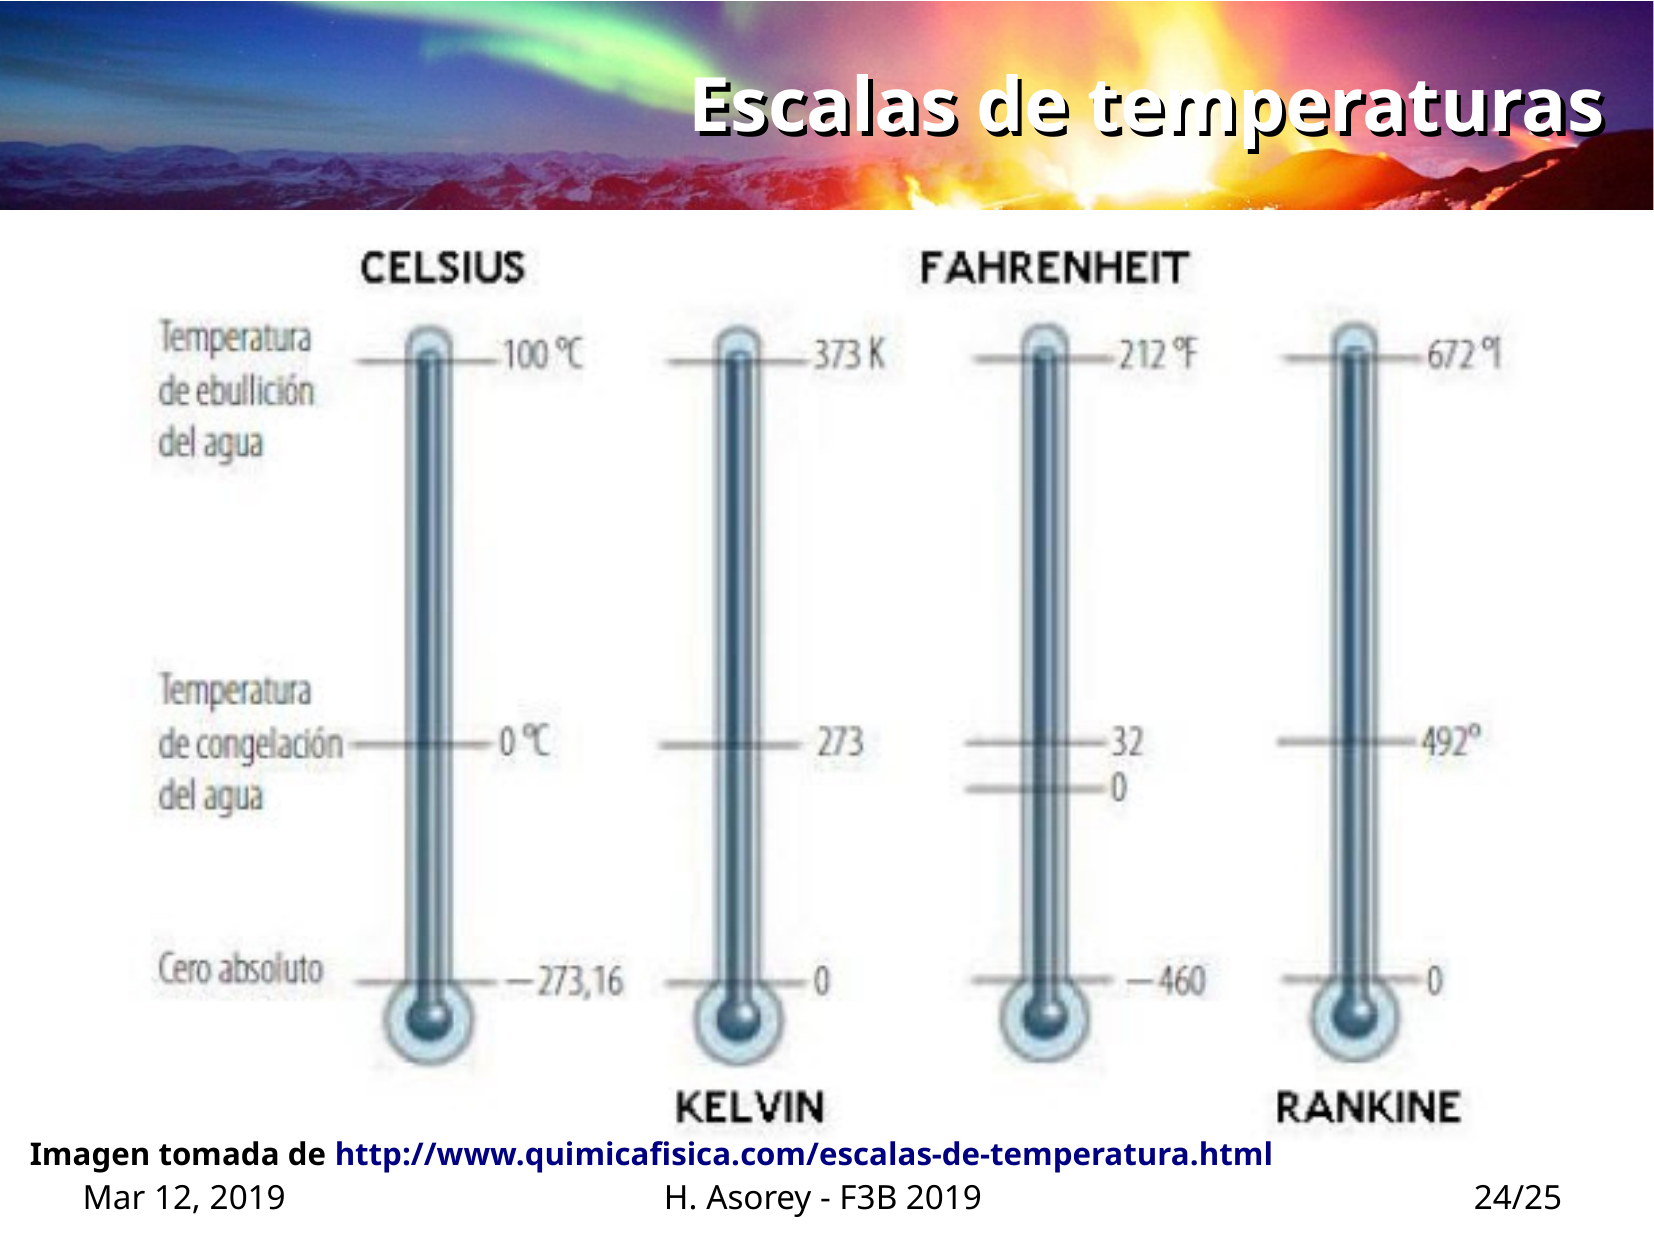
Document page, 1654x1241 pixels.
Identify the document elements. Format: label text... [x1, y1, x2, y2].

text_box Imagen tomada de http://www.quimicafisica.com/escalas-de-temperatura.html [15, 1125, 1125, 1179]
title Escalas de temperaturas [45, 15, 1606, 191]
picture [0, 1, 1654, 210]
picture [109, 225, 1524, 1144]
